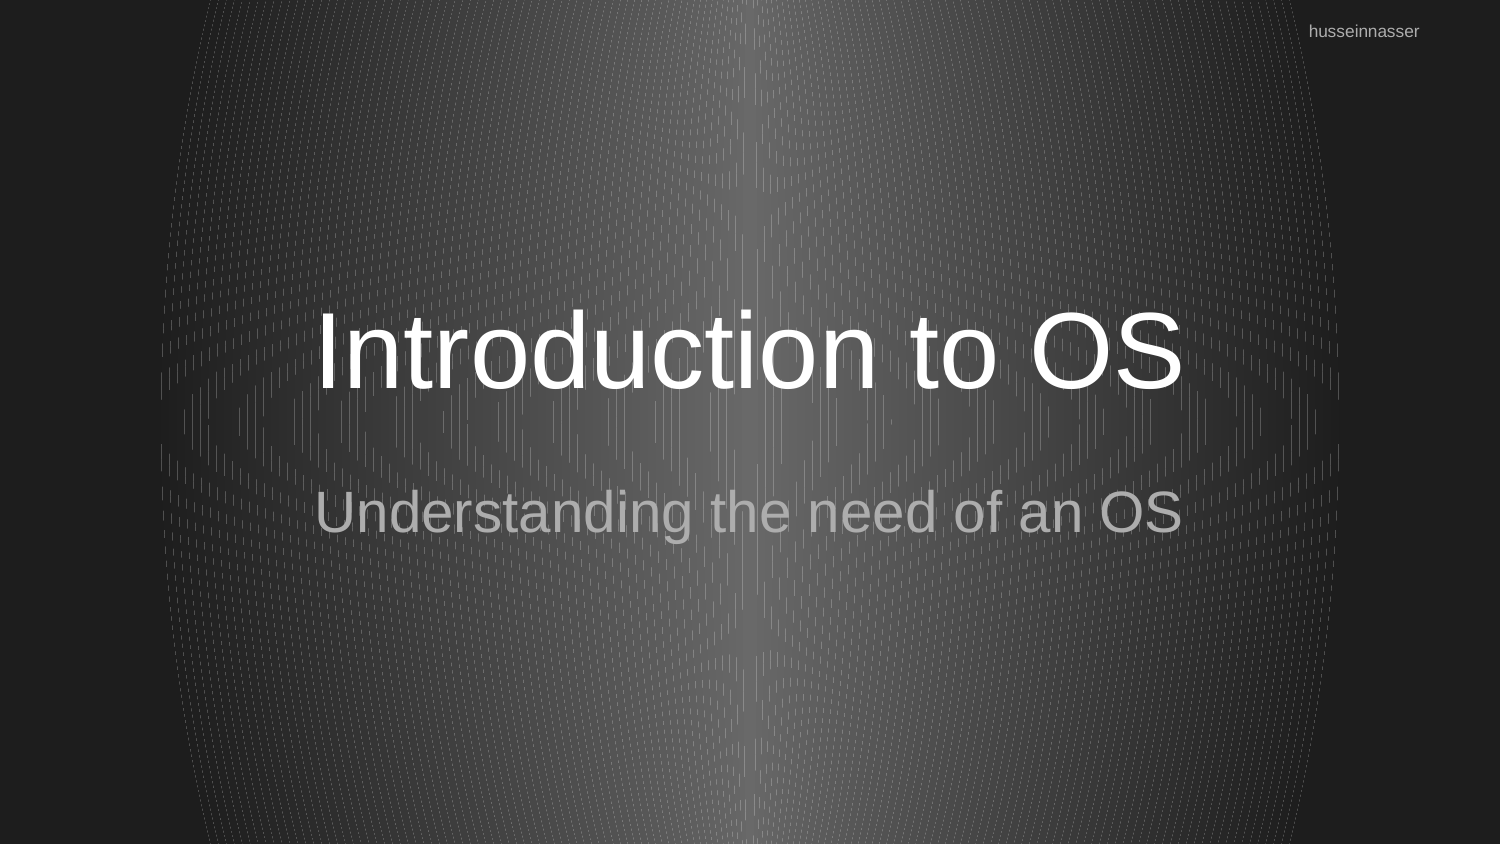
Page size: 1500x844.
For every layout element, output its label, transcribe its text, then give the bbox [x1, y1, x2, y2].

subtitle husseinnasser [1236, 11, 1492, 53]
subtitle Understanding the need of an OS [51, 464, 1449, 595]
title Introduction to OS [51, 90, 1449, 427]
